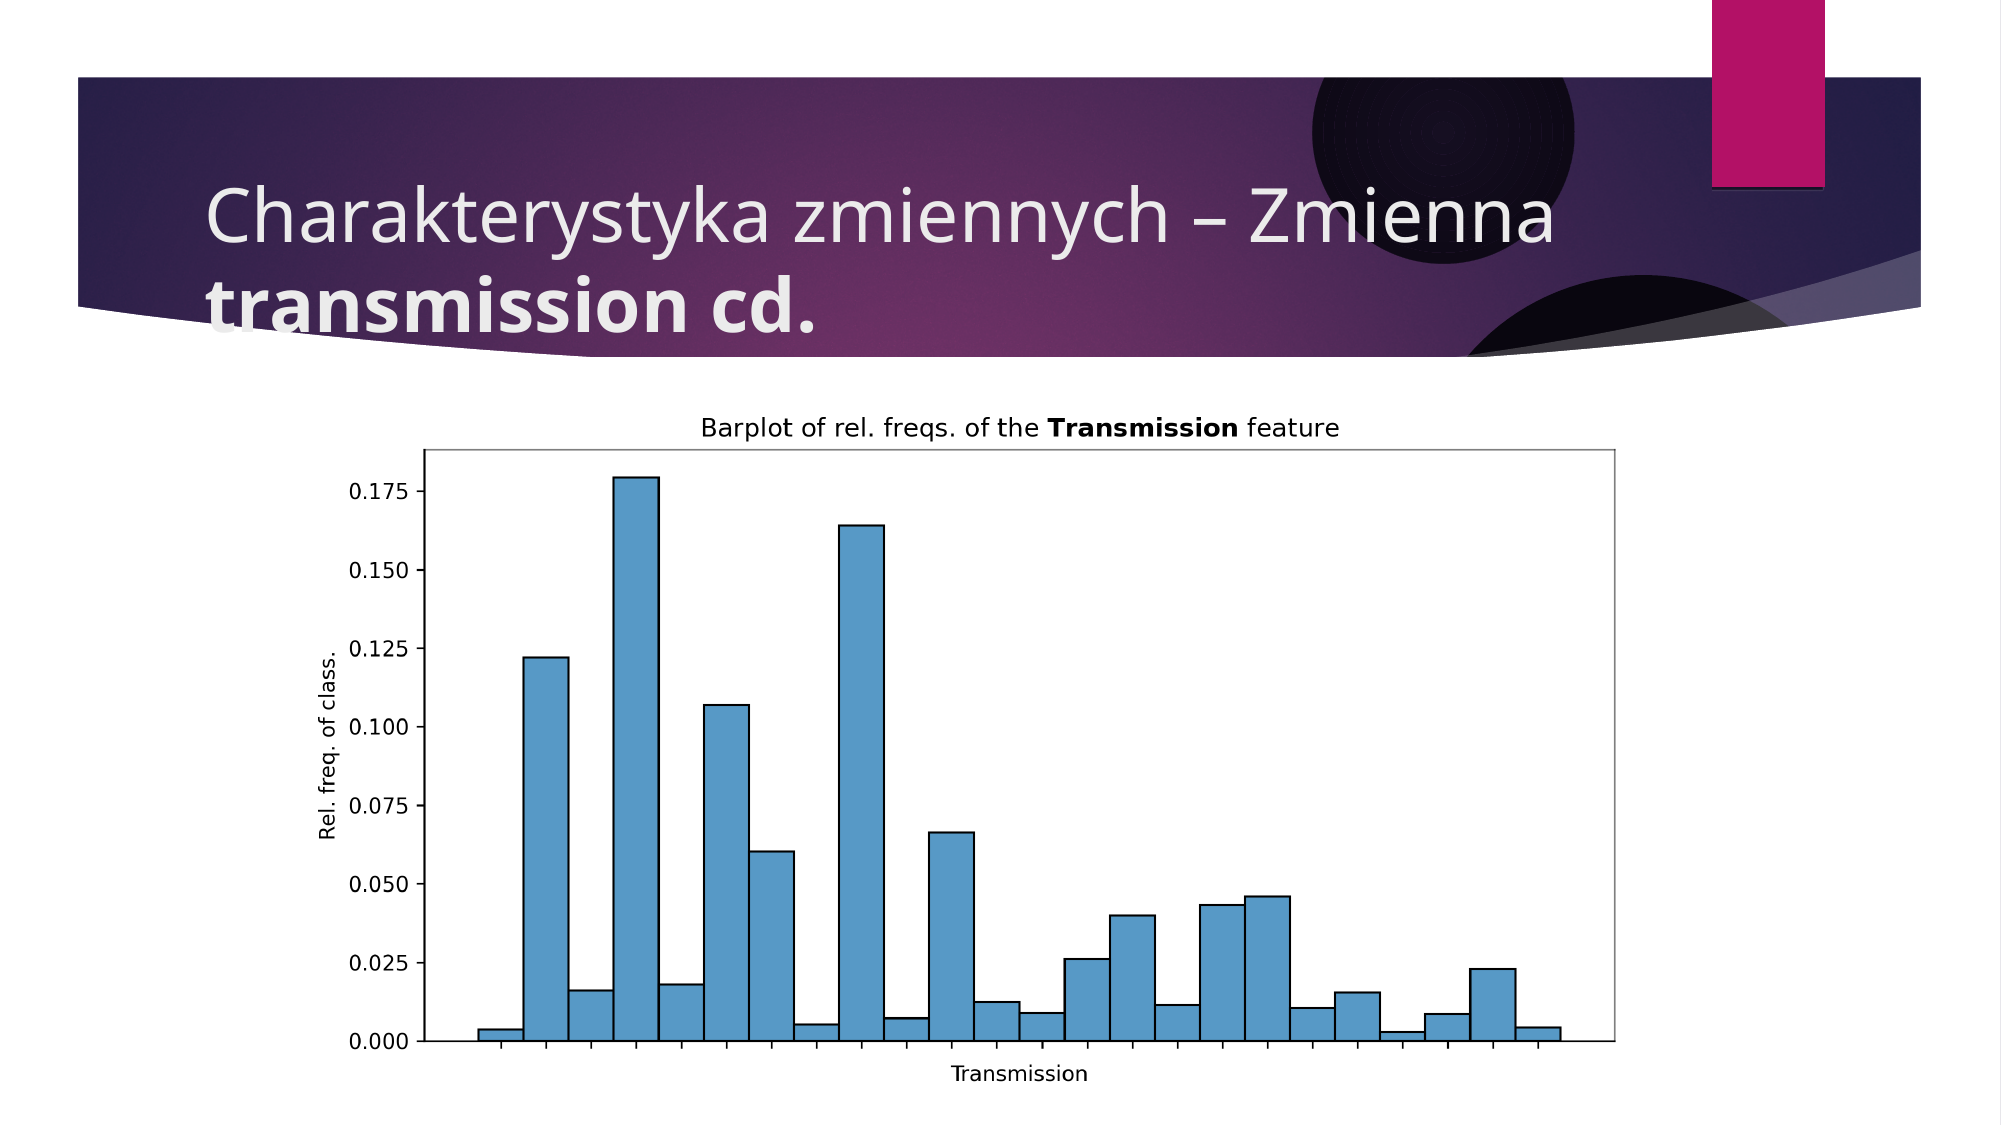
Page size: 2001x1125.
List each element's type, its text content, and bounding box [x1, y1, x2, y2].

title Charakterystyka zmiennych – Zmienna transmission cd. [189, 159, 1627, 276]
picture [232, 357, 1768, 1125]
